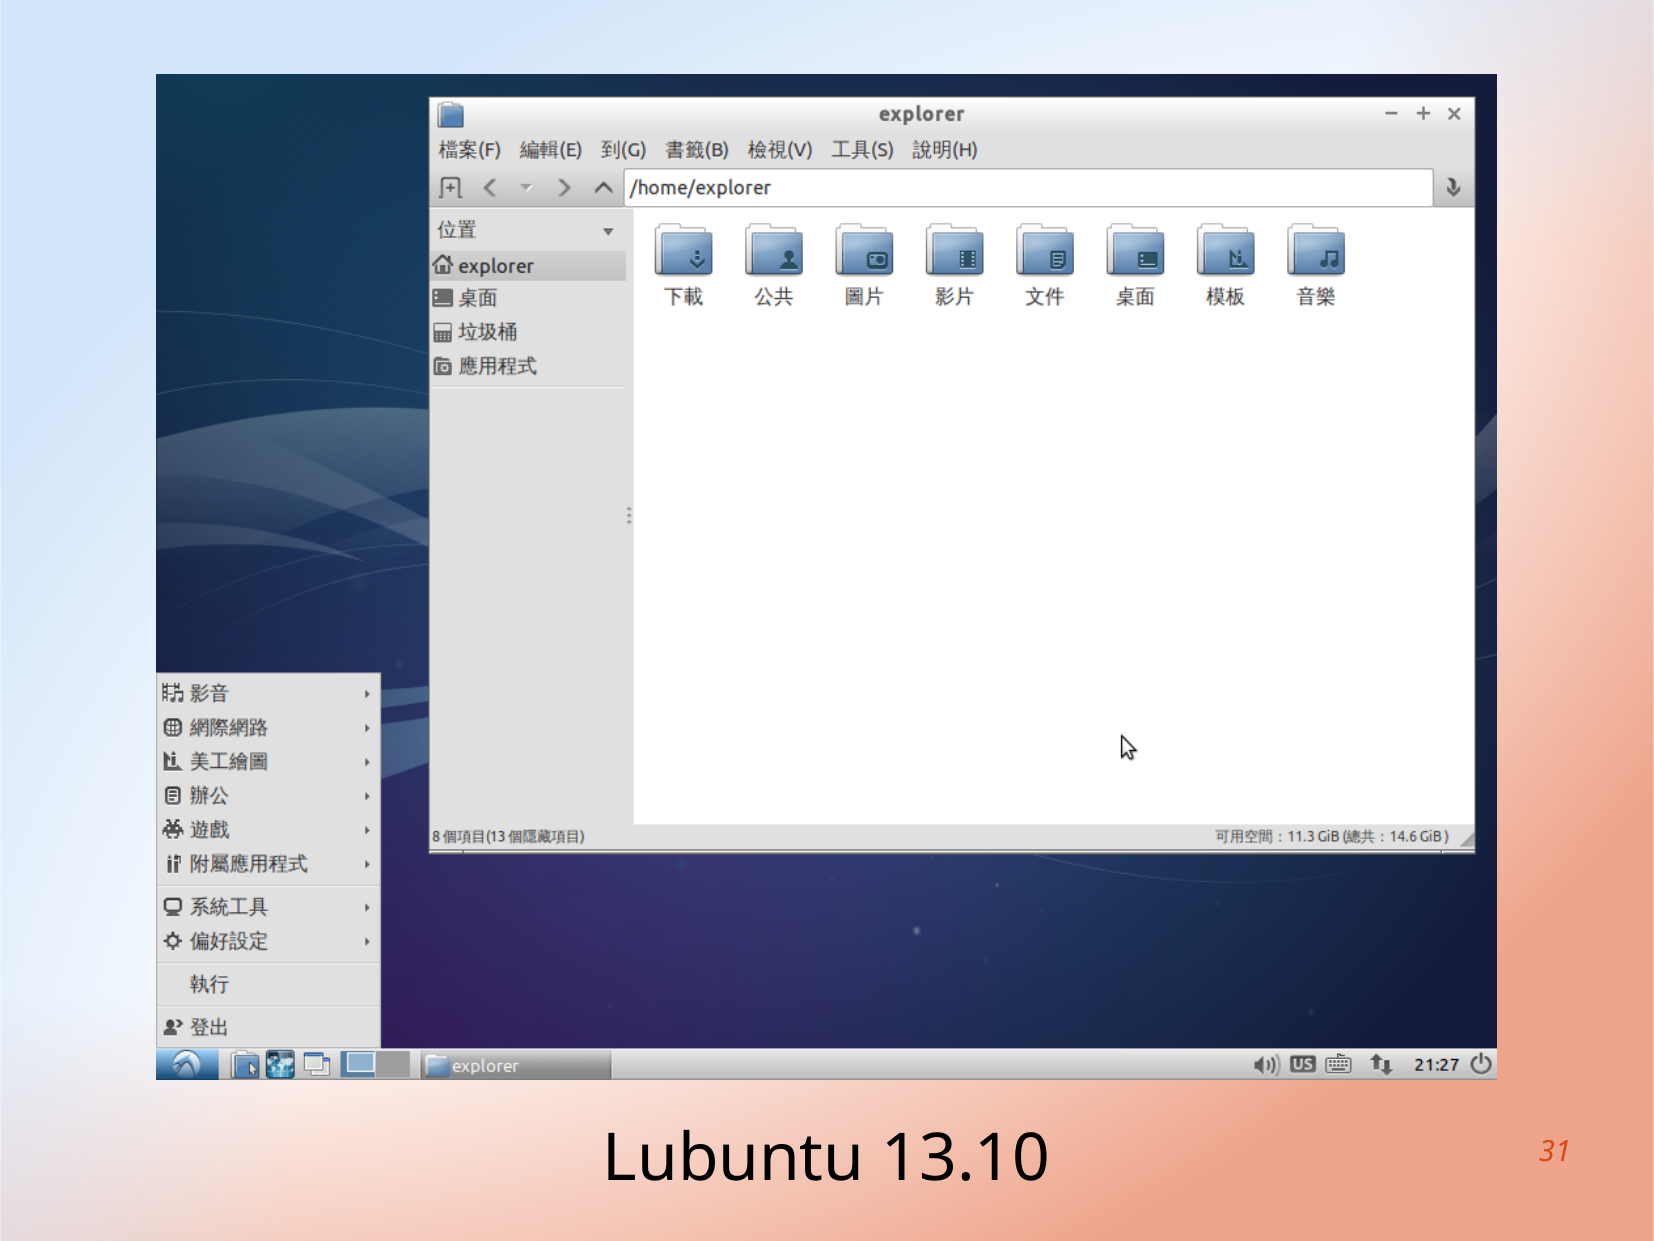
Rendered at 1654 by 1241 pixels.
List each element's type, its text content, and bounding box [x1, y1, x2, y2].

picture [0, 0, 1654, 1241]
list Lubuntu 13.10 [82, 1110, 1571, 1201]
